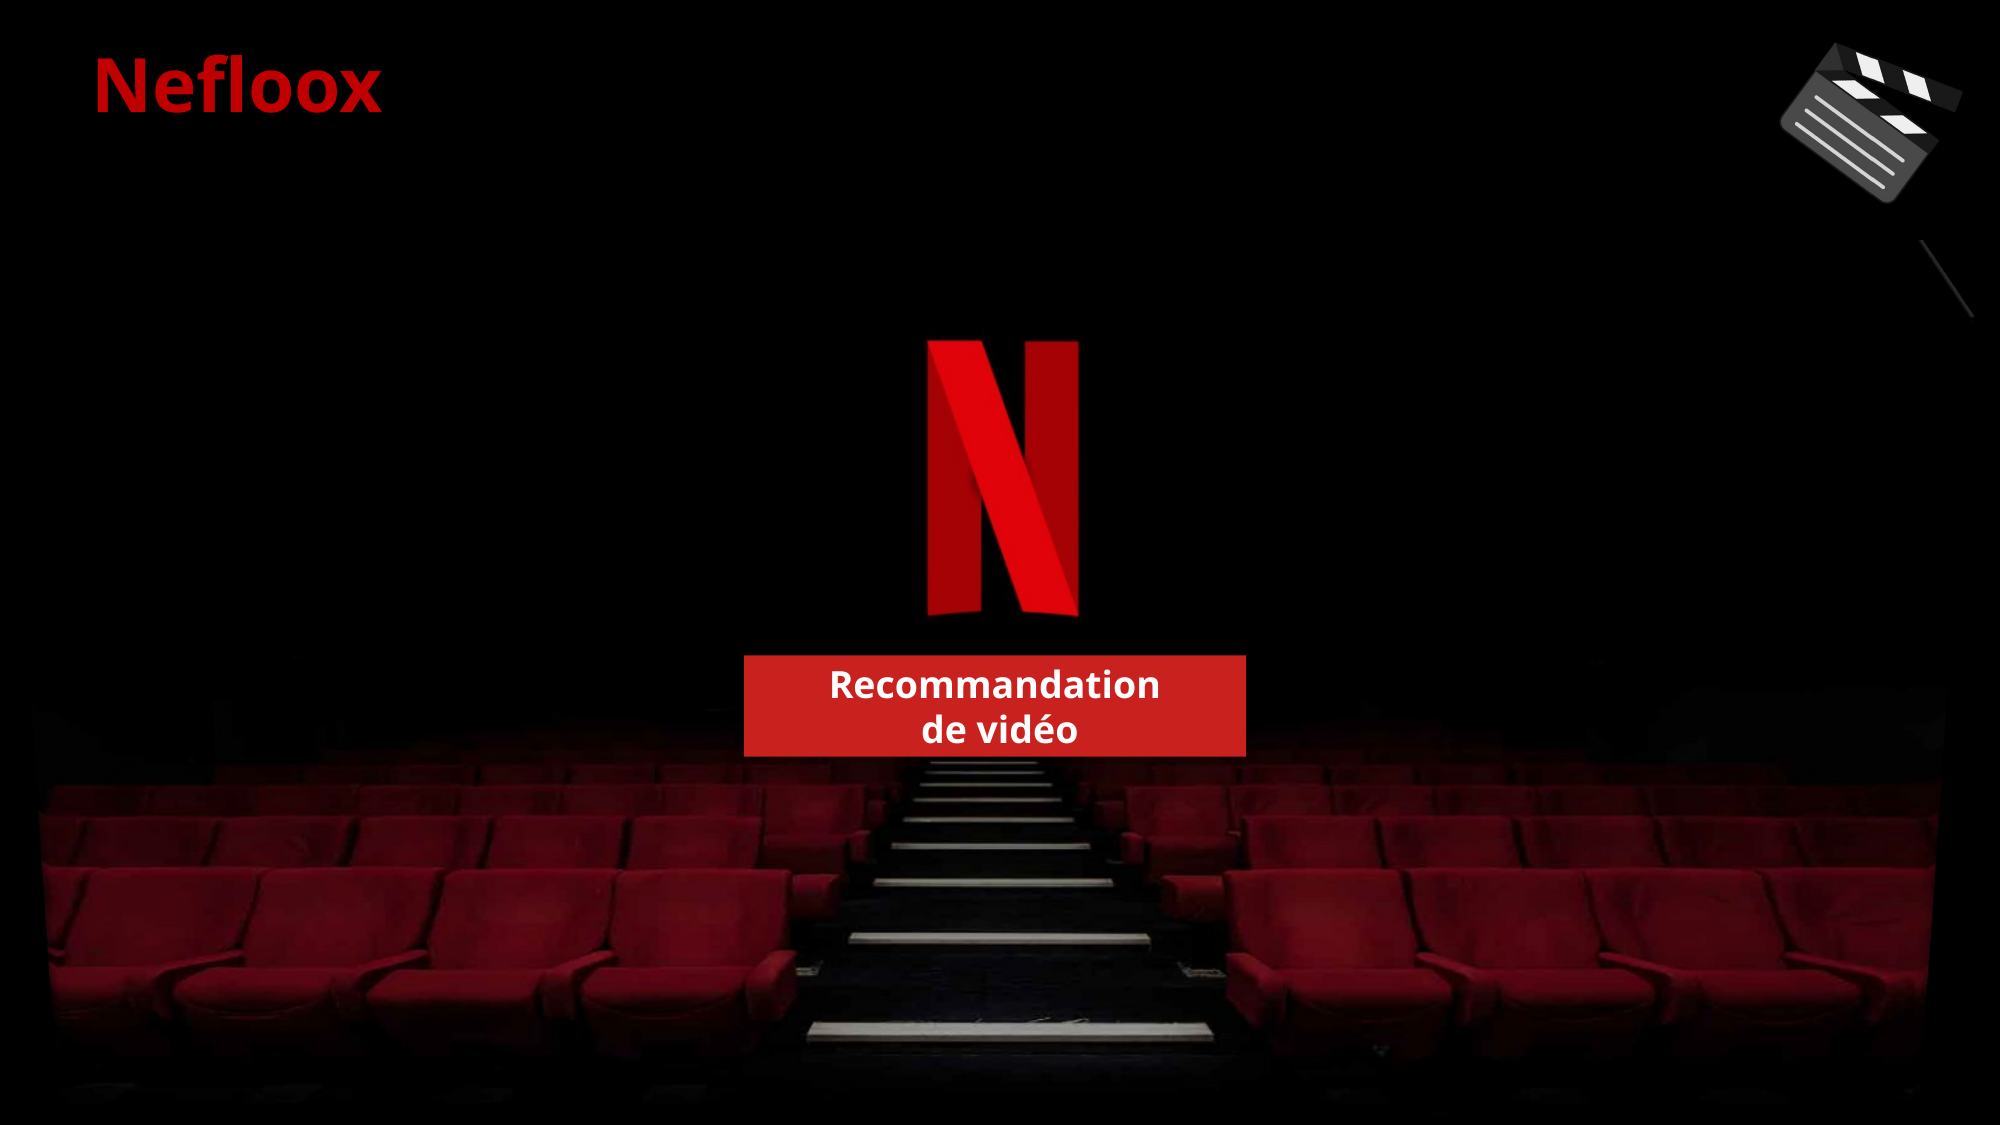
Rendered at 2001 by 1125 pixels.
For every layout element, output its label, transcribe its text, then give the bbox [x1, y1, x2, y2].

text_box Nefloox [76, 25, 443, 128]
text_box Recommandation de vidéo [744, 655, 1247, 757]
picture [1748, 0, 1997, 235]
picture [5, 210, 1975, 1117]
